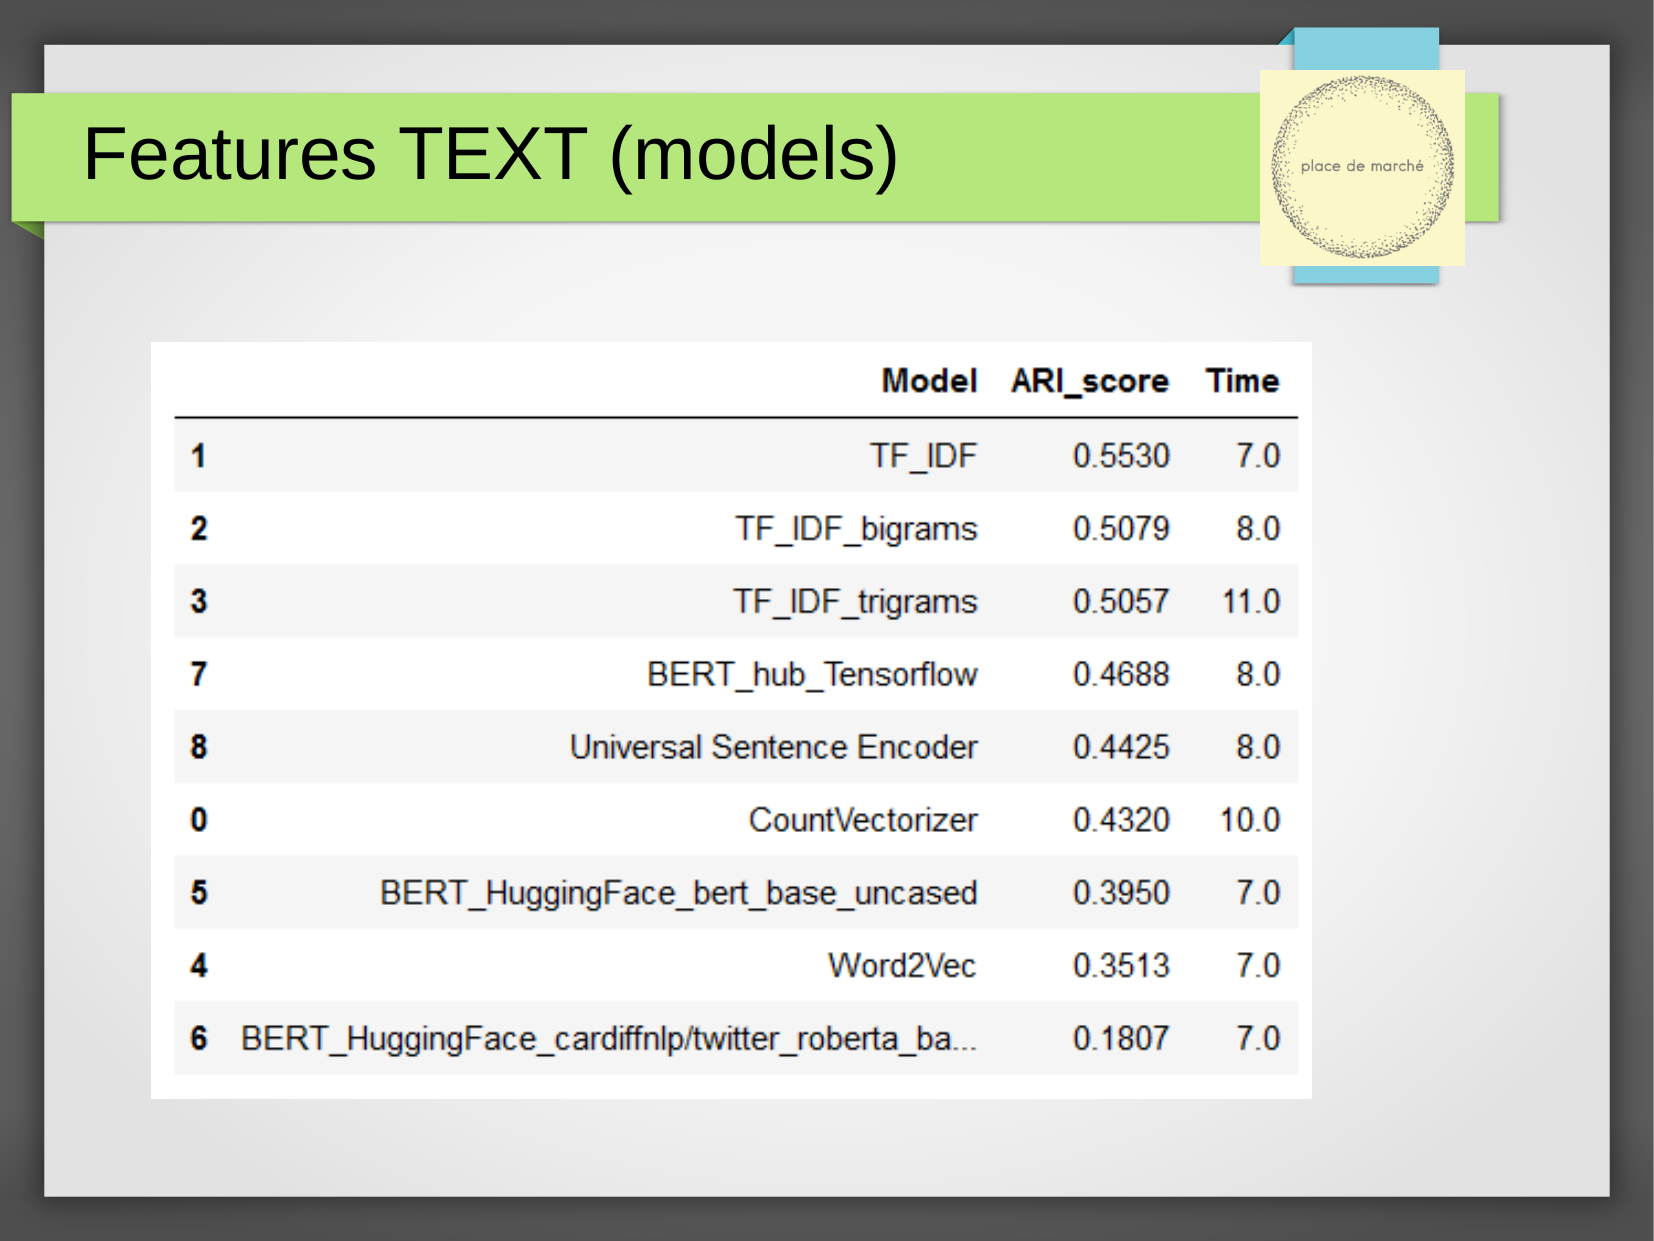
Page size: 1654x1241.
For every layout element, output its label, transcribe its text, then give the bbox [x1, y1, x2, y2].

title Features TEXT (models) [82, 94, 1260, 213]
picture [0, 0, 1654, 1241]
